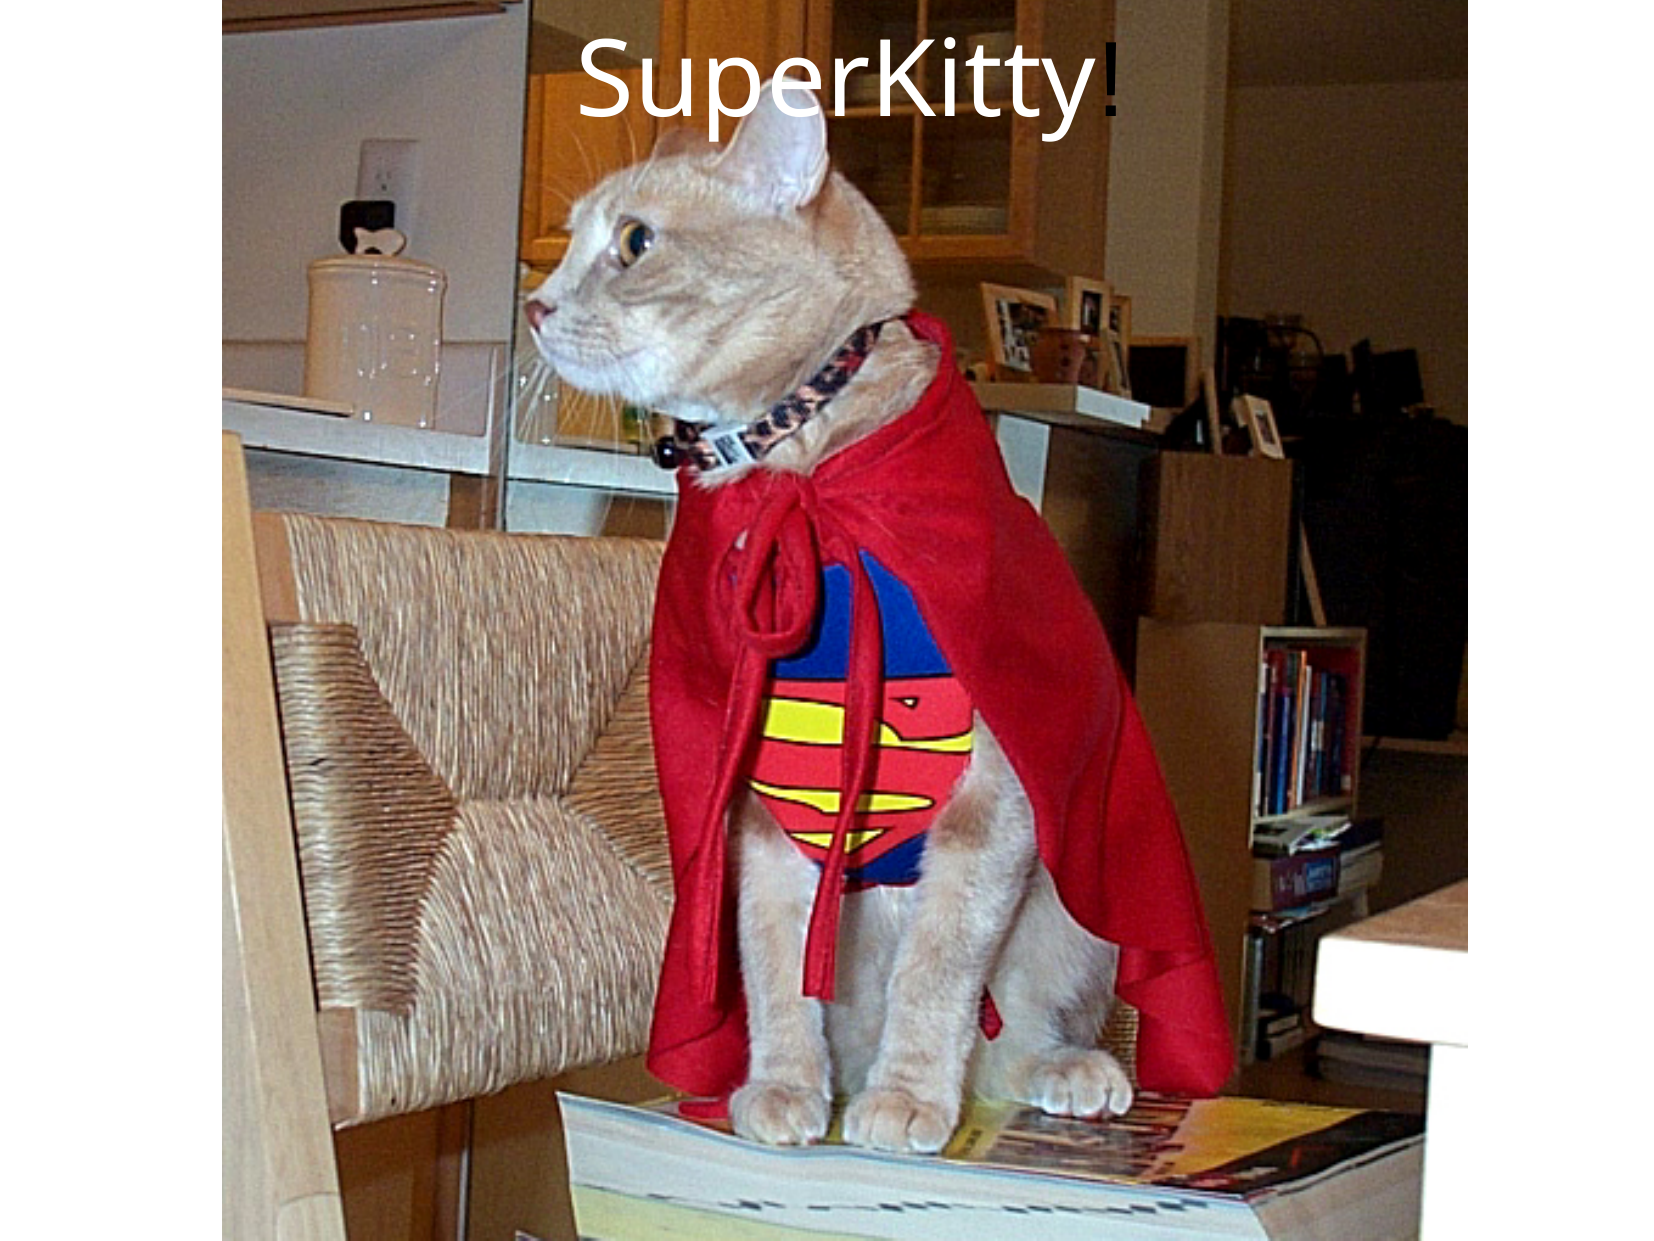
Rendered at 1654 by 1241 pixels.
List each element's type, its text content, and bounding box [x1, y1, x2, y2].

picture [222, 0, 1468, 1241]
text_box SuperKitty! [532, 0, 1170, 150]
